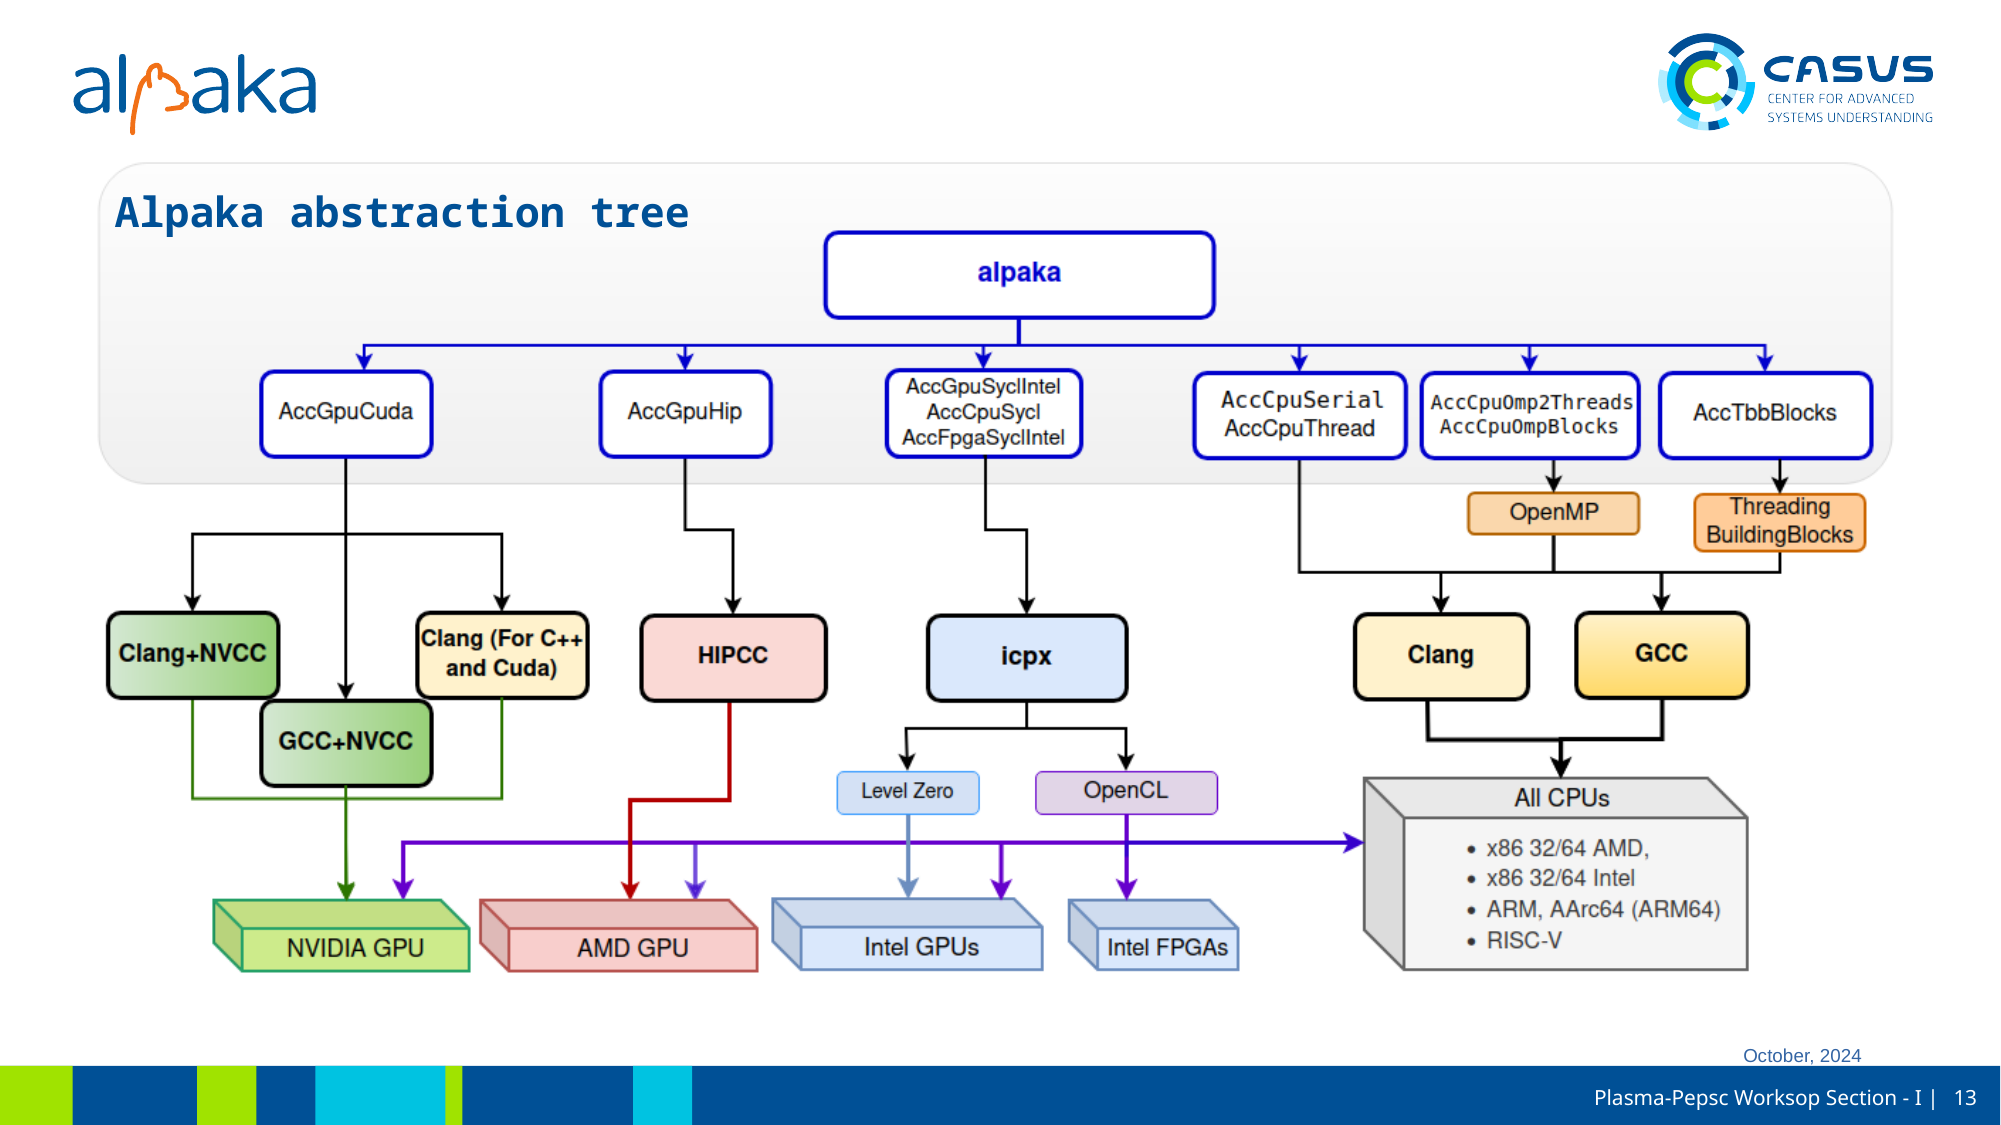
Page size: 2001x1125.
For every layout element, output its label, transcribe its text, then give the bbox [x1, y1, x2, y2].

picture [75, 137, 1922, 1011]
picture [72, 53, 317, 136]
text_box October, 2024 [1728, 1038, 1918, 1075]
picture [1658, 33, 1933, 131]
text_box Alpaka abstraction tree [99, 175, 1371, 239]
